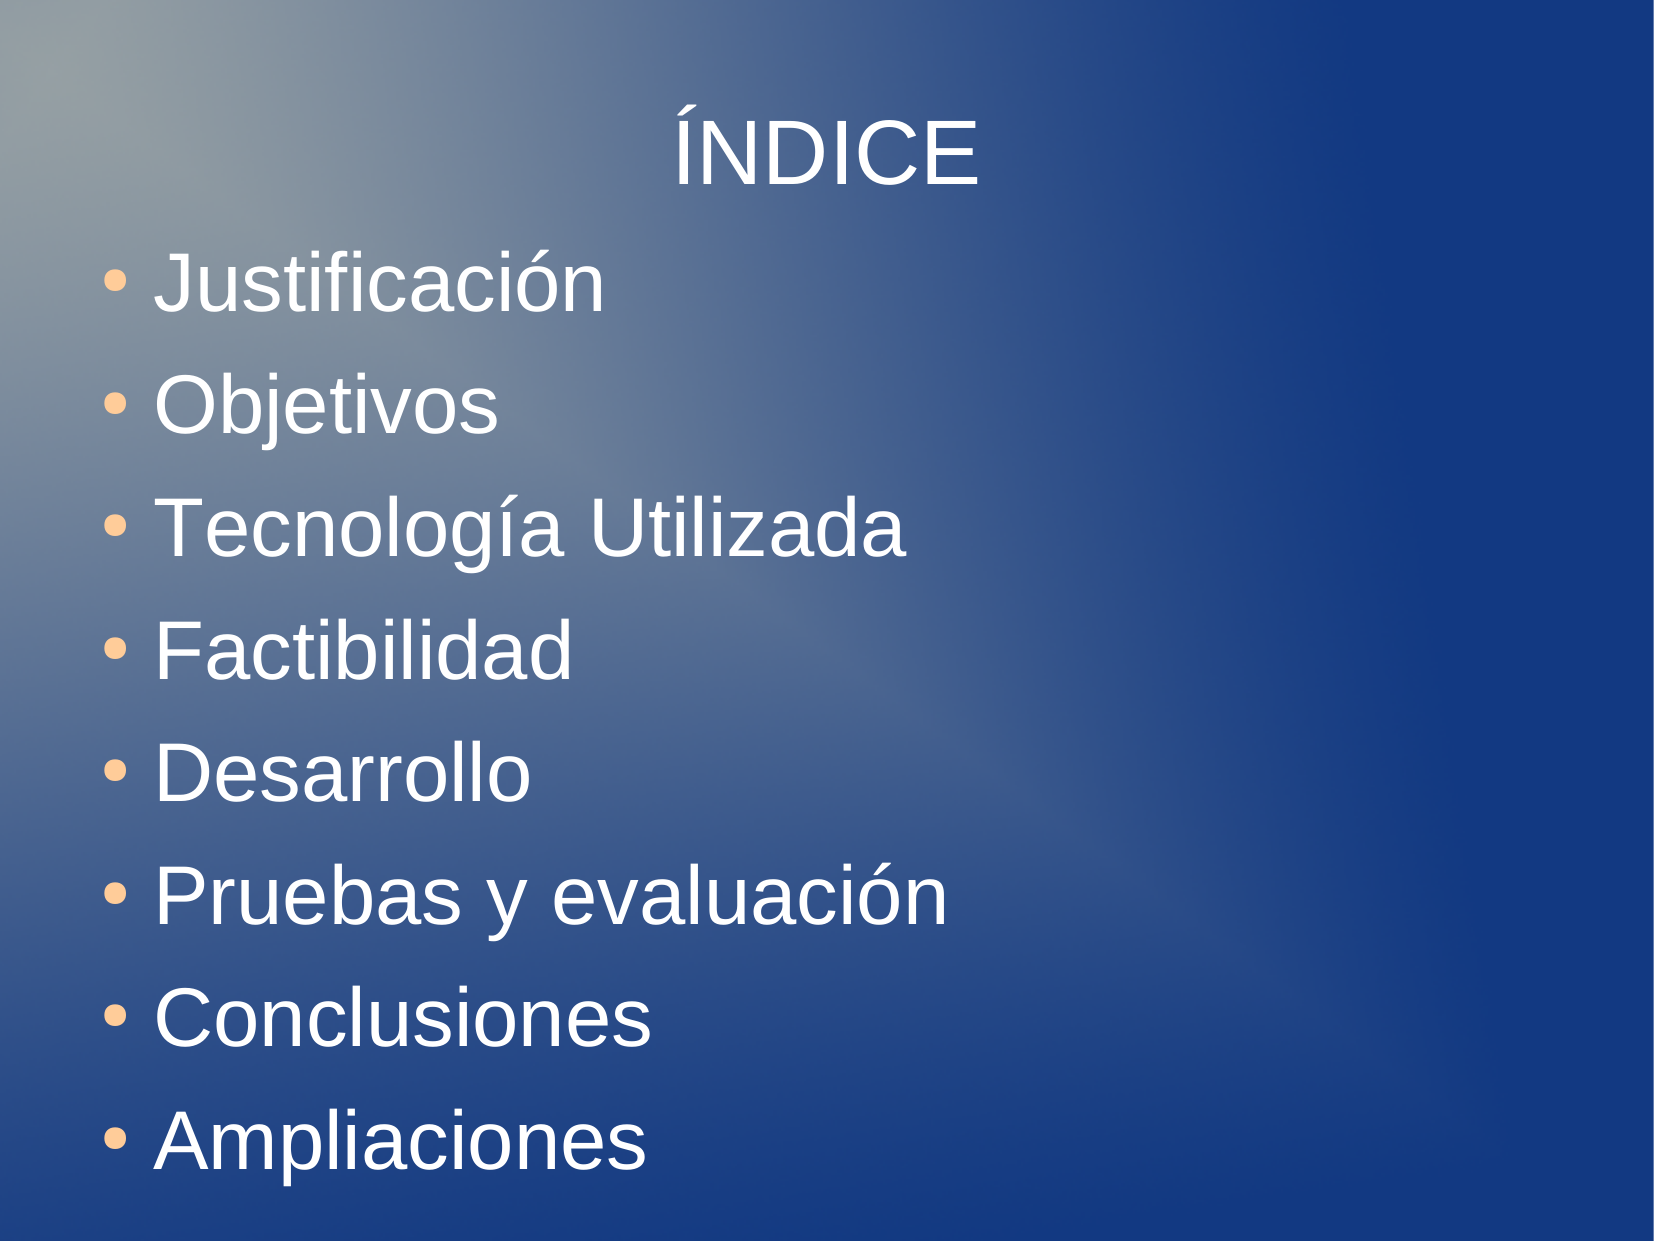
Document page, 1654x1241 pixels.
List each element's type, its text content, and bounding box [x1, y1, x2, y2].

list Justificación Objetivos Tecnología Utilizada Factibilidad Desarrollo Pruebas y evaluación Conclusiones Ampliaciones [82, 236, 1538, 1241]
title ÍNDICE [82, 49, 1571, 257]
picture [0, 0, 1654, 1241]
